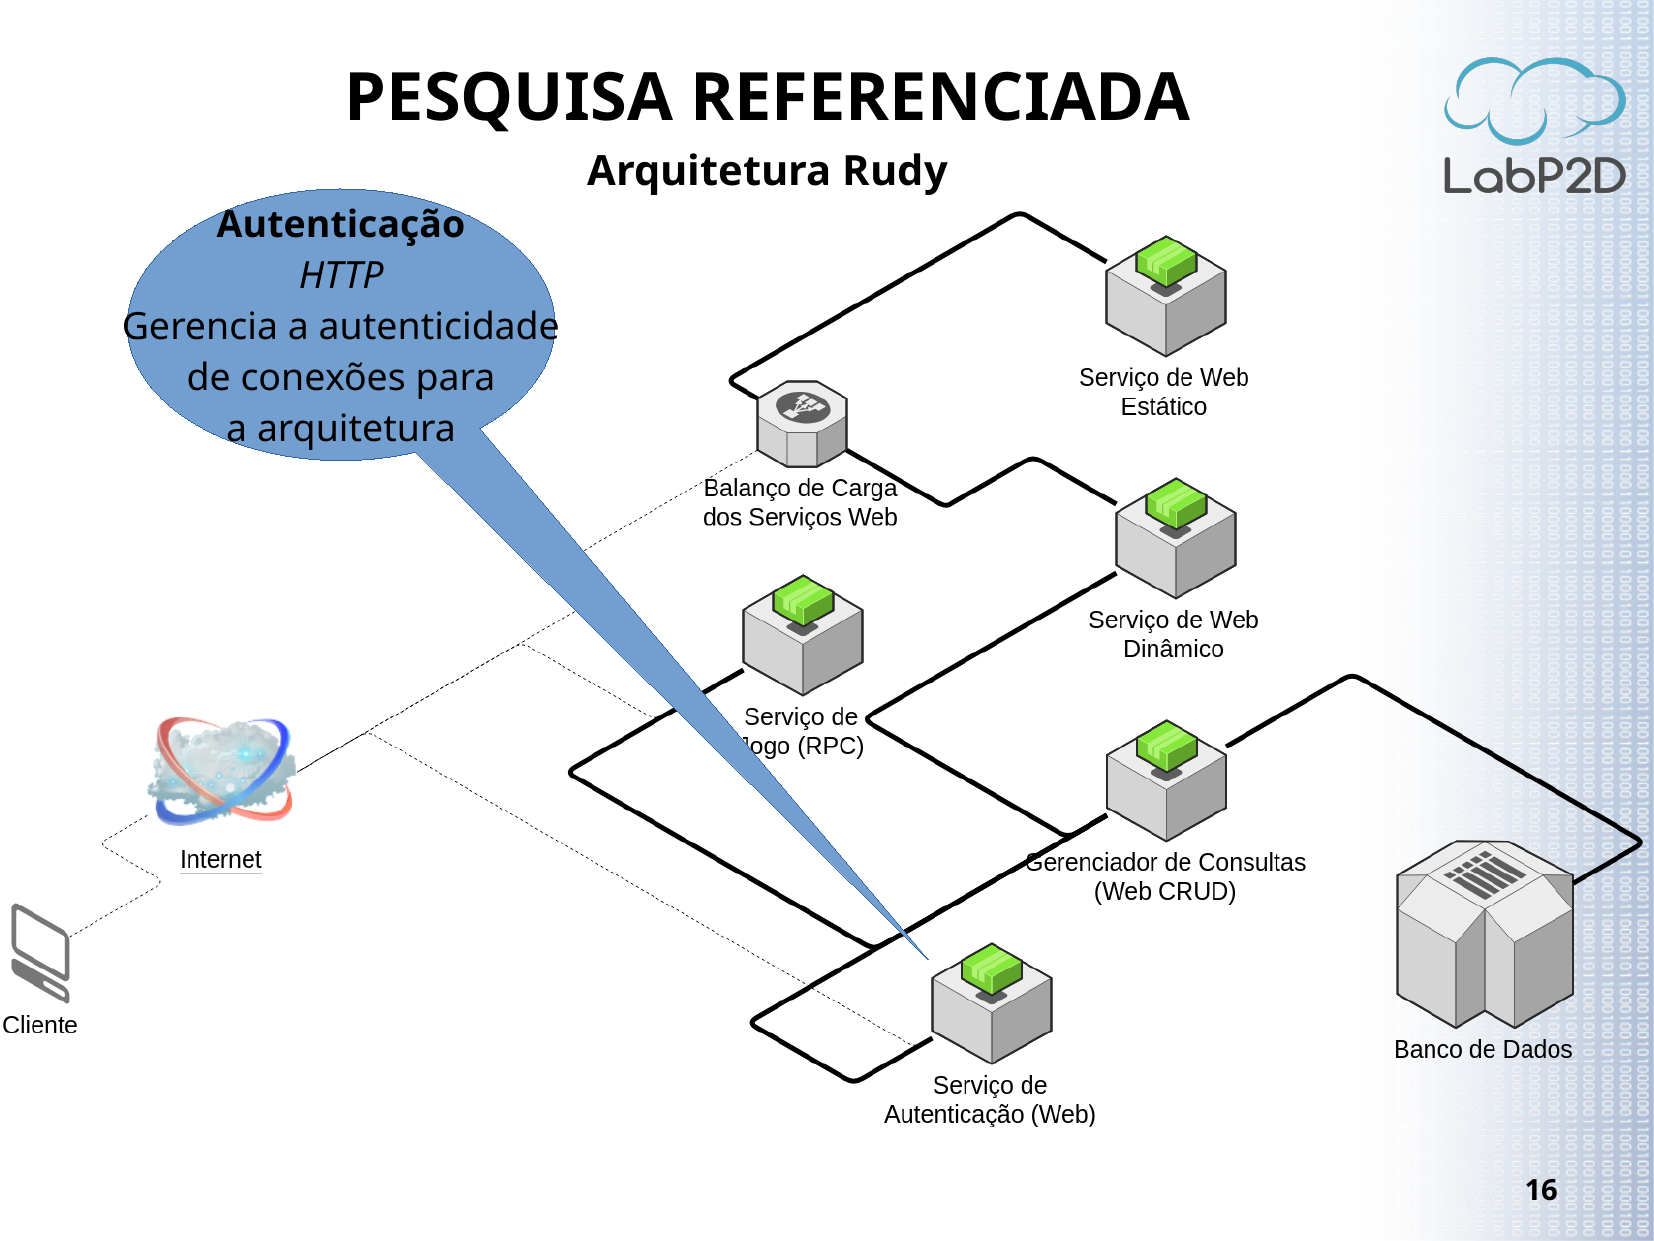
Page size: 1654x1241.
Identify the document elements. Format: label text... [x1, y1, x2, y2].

picture [2, 1, 1654, 1240]
text_box Autenticação HTTP Gerencia a autenticidade de conexões para a arquitetura [127, 188, 929, 960]
title PESQUISA REFERENCIADA Arquitetura Rudy [82, 19, 1453, 227]
